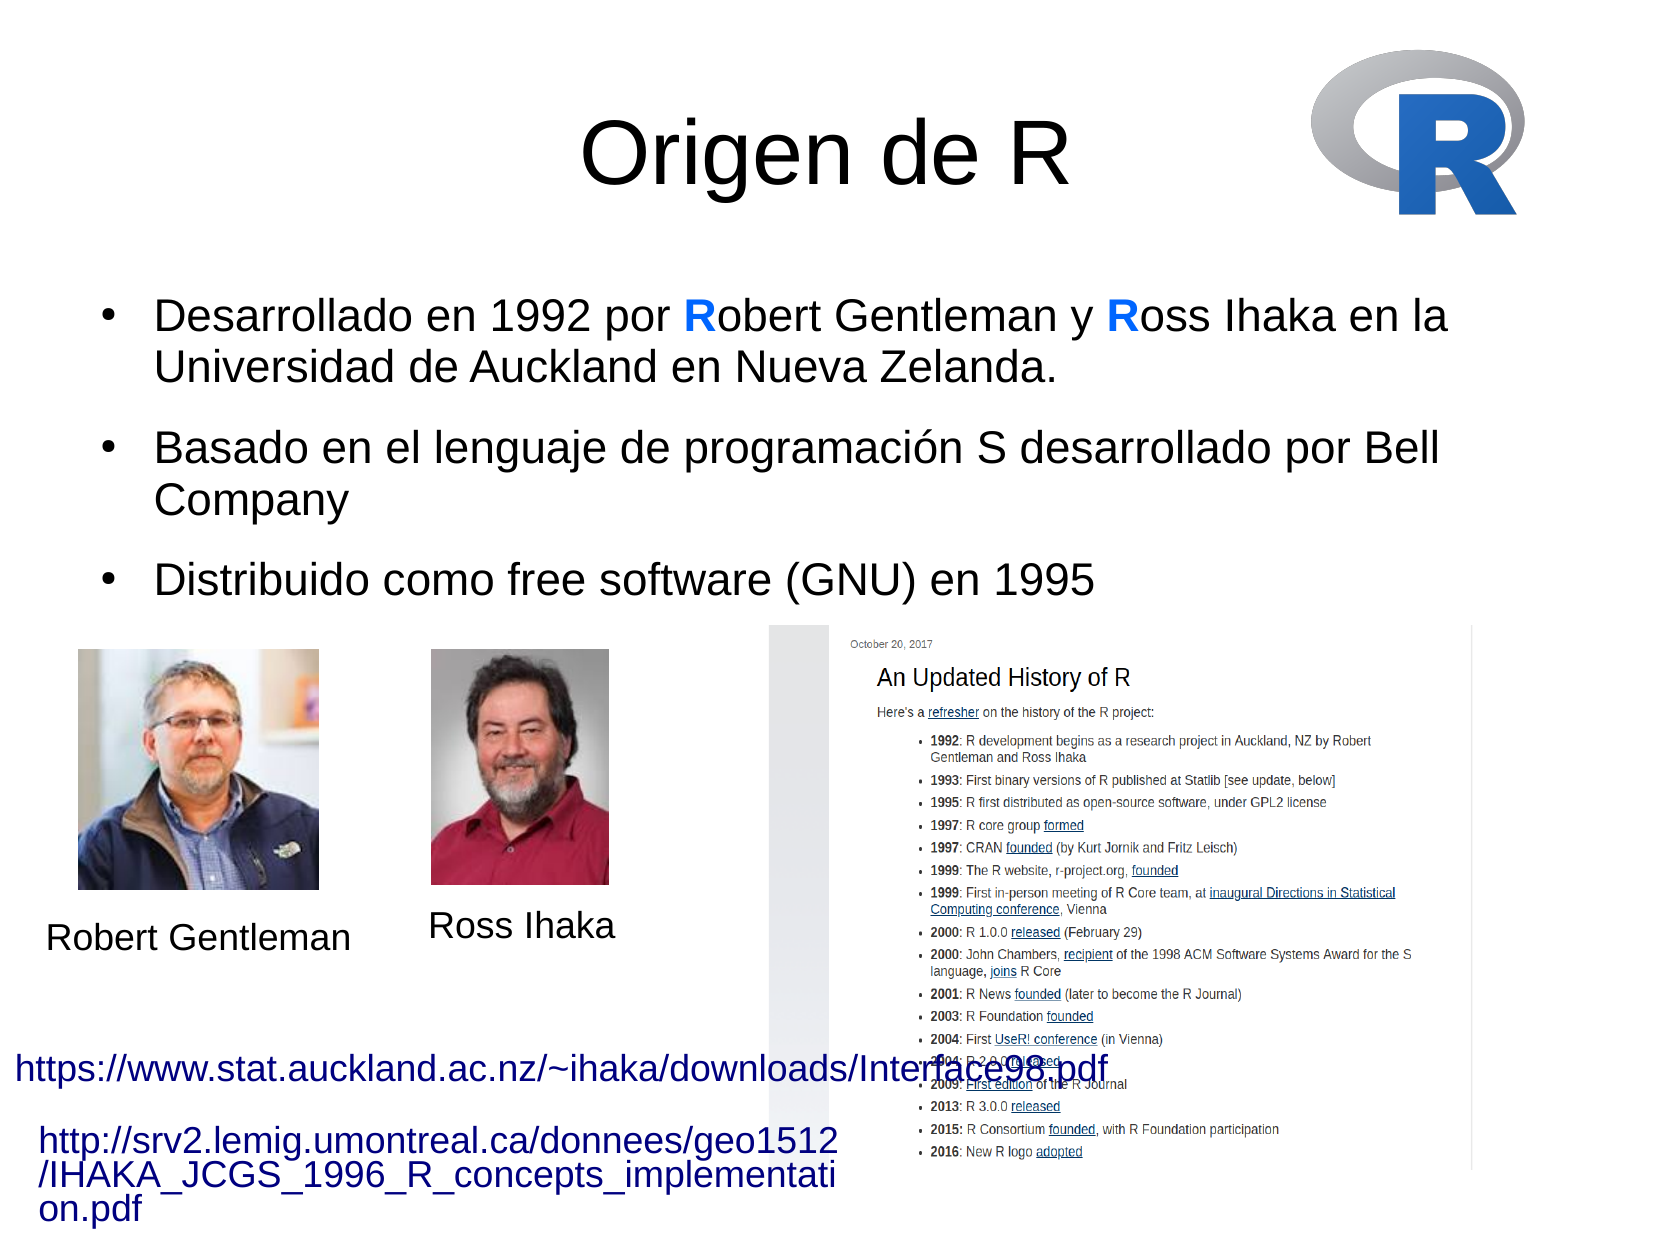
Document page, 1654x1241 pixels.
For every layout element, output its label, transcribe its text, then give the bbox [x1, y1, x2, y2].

picture [431, 649, 609, 885]
picture [768, 625, 1477, 1170]
text_box Robert Gentleman [30, 909, 367, 967]
text_box https://www.stat.auckland.ac.nz/~ihaka/downloads/Interface98.pdf [0, 1040, 1339, 1111]
text_box http://srv2.lemig.umontreal.ca/donnees/geo1512/IHAKA_JCGS_1996_R_concepts_implementation.pdf [23, 1112, 863, 1170]
picture [1311, 49, 1525, 215]
picture [78, 649, 319, 890]
text_box Ross Ihaka [413, 897, 631, 955]
list Desarrollado en 1992 por Robert Gentleman y Ross Ihaka en la Universidad de Auckland en Nueva Zelanda. Basado en el lenguaje de programación S desarrollado por Bell Company Distribuido como free software (GNU) en 1995 [82, 290, 1571, 1010]
title Origen de R [82, 49, 1571, 257]
